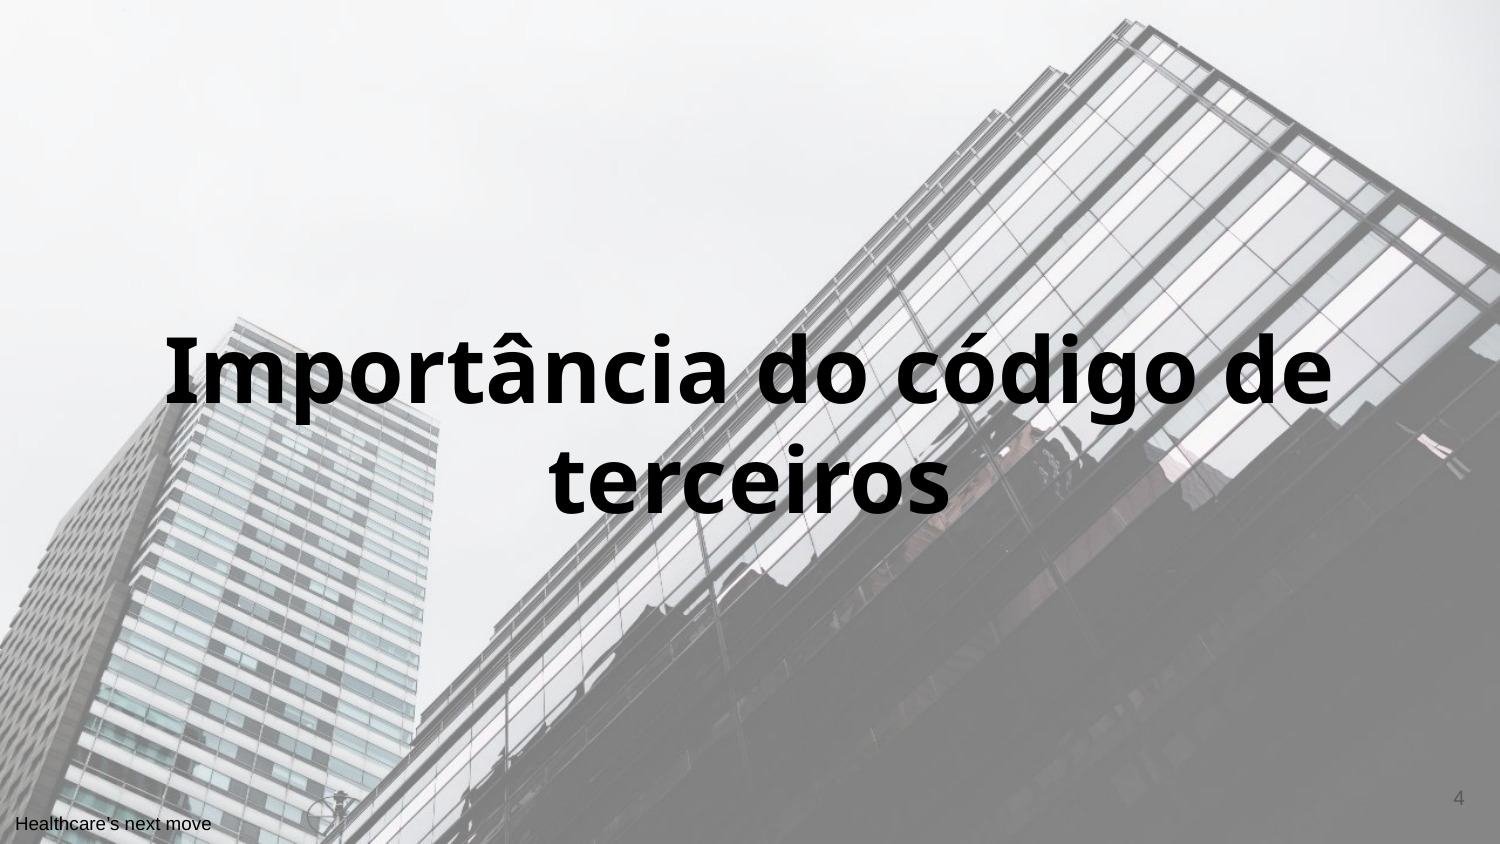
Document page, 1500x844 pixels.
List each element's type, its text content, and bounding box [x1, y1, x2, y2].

slide_number <number> [1389, 764, 1480, 830]
picture [0, 0, 1500, 844]
title Importância do código de terceiros [51, 352, 1449, 491]
